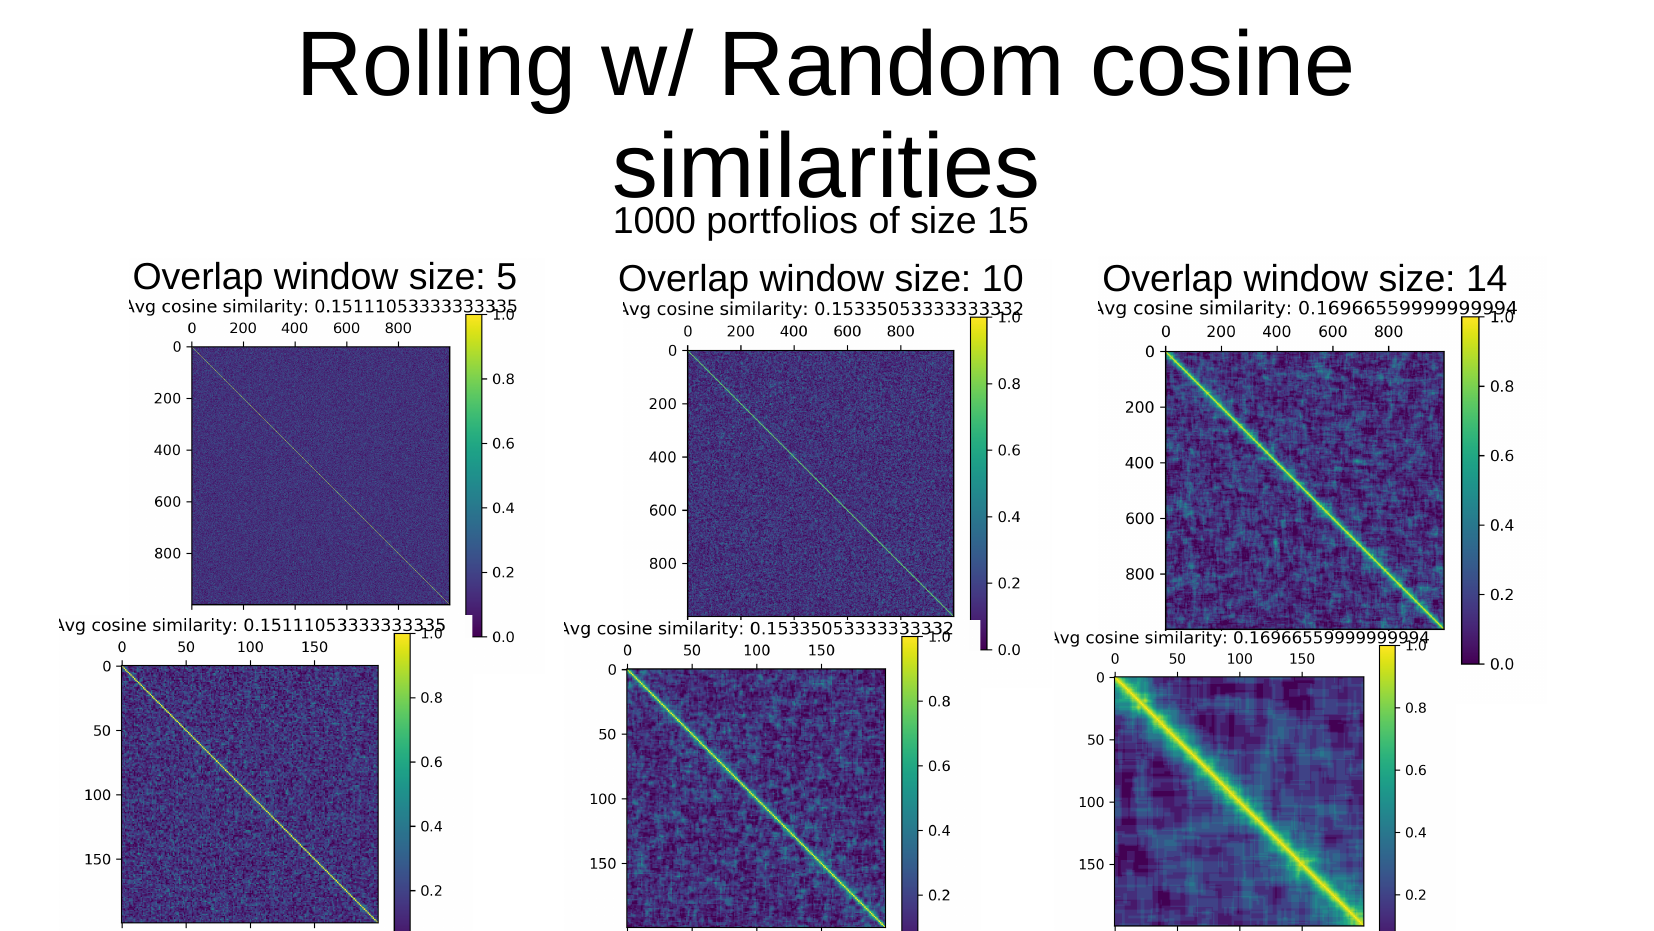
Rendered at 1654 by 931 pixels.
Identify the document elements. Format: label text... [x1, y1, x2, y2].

picture [564, 308, 1052, 931]
text_box 1000 portfolios of size 15 [165, 192, 1477, 250]
text_box Overlap window size: 5 [23, 248, 626, 305]
title Rolling w/ Random cosine similarities [82, 12, 1571, 218]
picture [1054, 308, 1547, 931]
text_box Overlap window size: 10 [519, 250, 1003, 308]
text_box Overlap window size: 14 [1003, 250, 1607, 308]
picture [59, 305, 545, 931]
